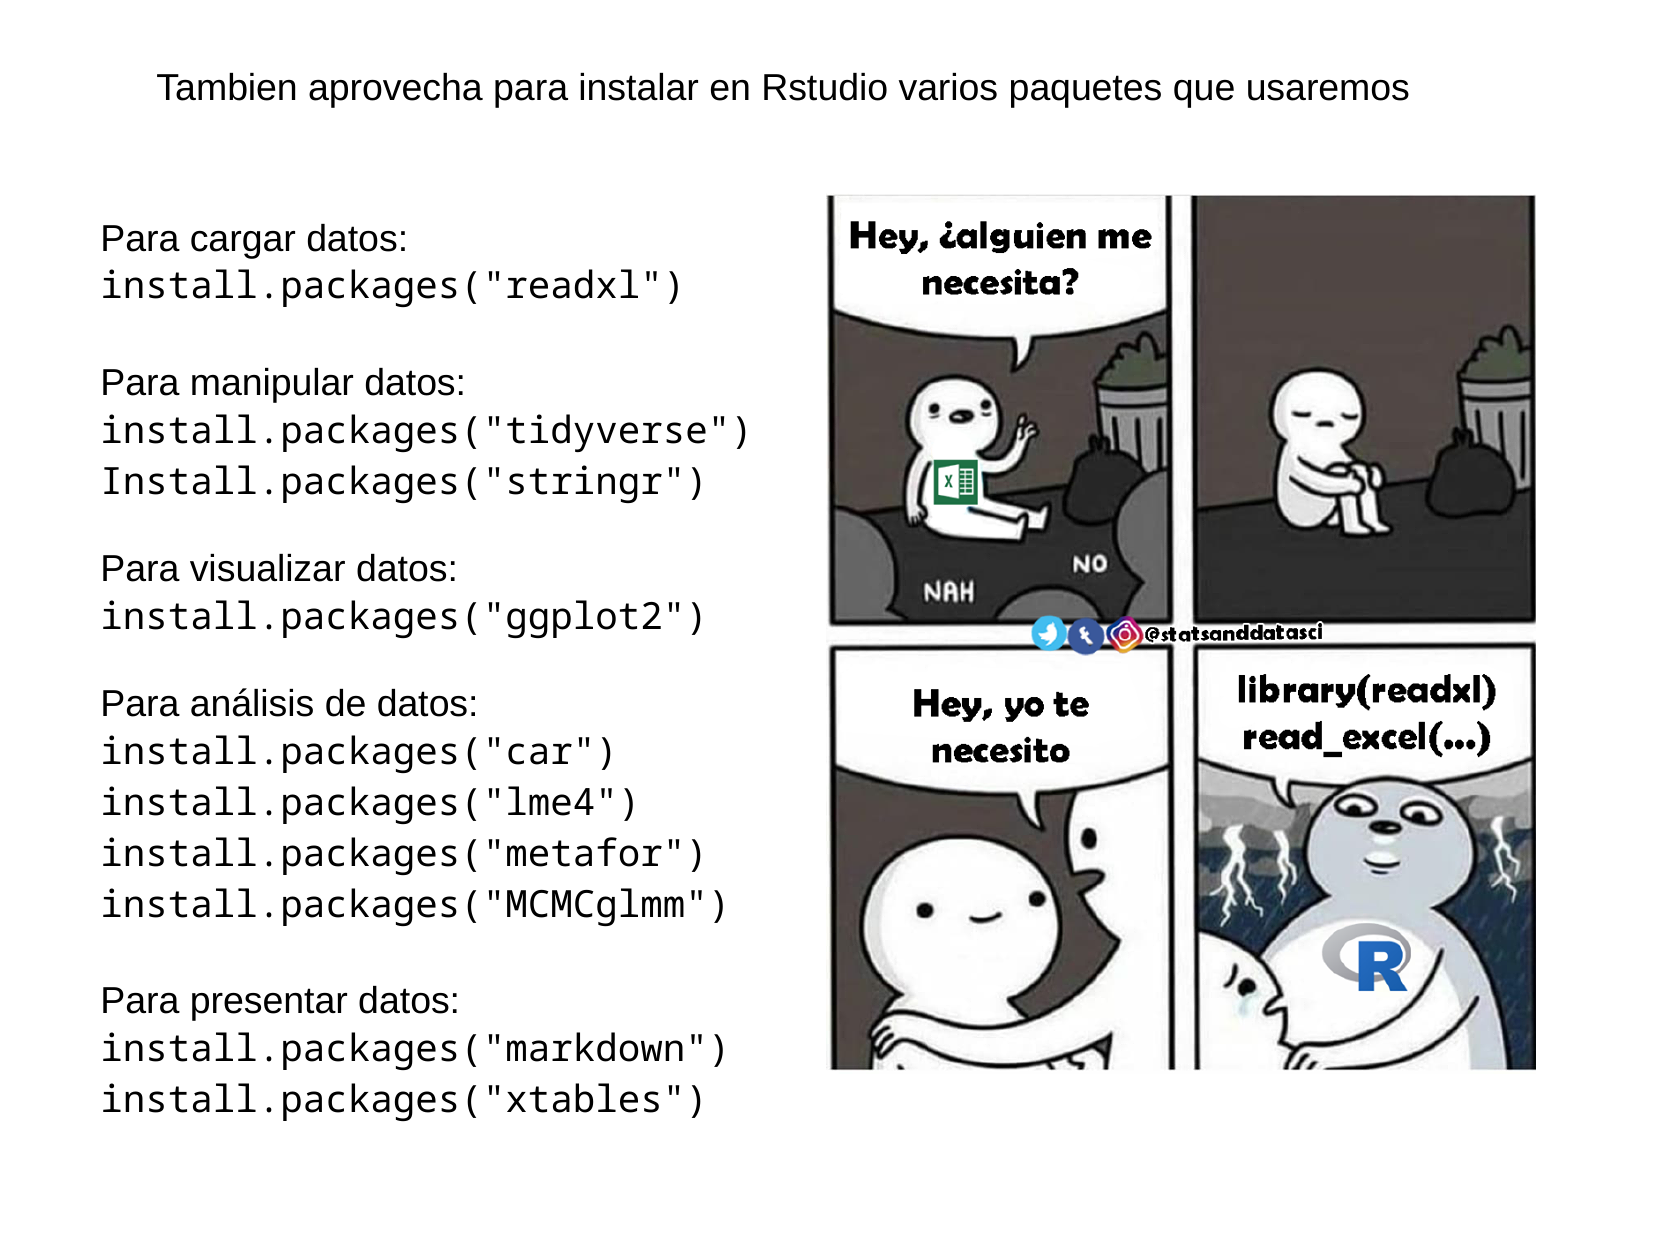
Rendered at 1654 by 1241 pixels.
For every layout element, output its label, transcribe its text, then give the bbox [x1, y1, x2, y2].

text_box Tambien aprovecha para instalar en Rstudio varios paquetes que usaremos [141, 59, 1426, 116]
text_box Para cargar datos: install.packages("readxl") Para manipular datos: install.packages("tidyverse") Install.packages("stringr") Para visualizar datos: install.packages("ggplot2") Para análisis de datos: install.packages("car") install.packages("lme4") install.packages("metafor") install.packages("MCMCglmm") Para presentar datos: install.packages("markdown") install.packages("xtables") [85, 209, 768, 1158]
picture [826, 193, 1536, 1074]
